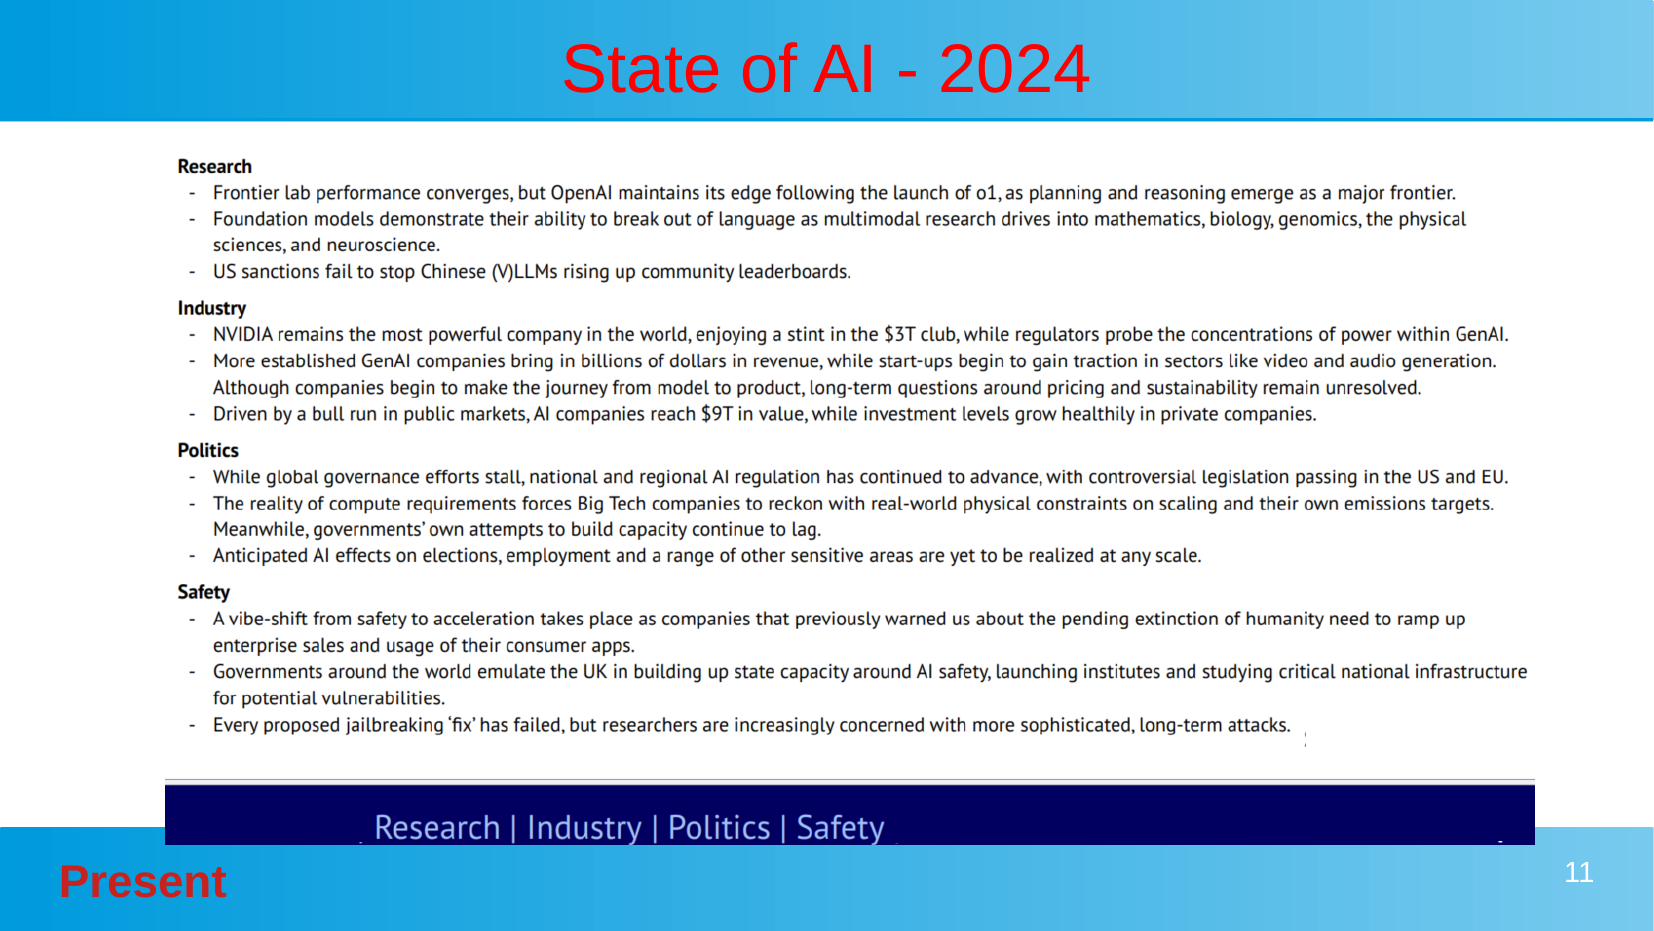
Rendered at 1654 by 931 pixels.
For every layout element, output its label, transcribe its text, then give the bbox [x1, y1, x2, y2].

title State of AI - 2024 [59, 29, 1595, 108]
picture [165, 136, 1535, 845]
